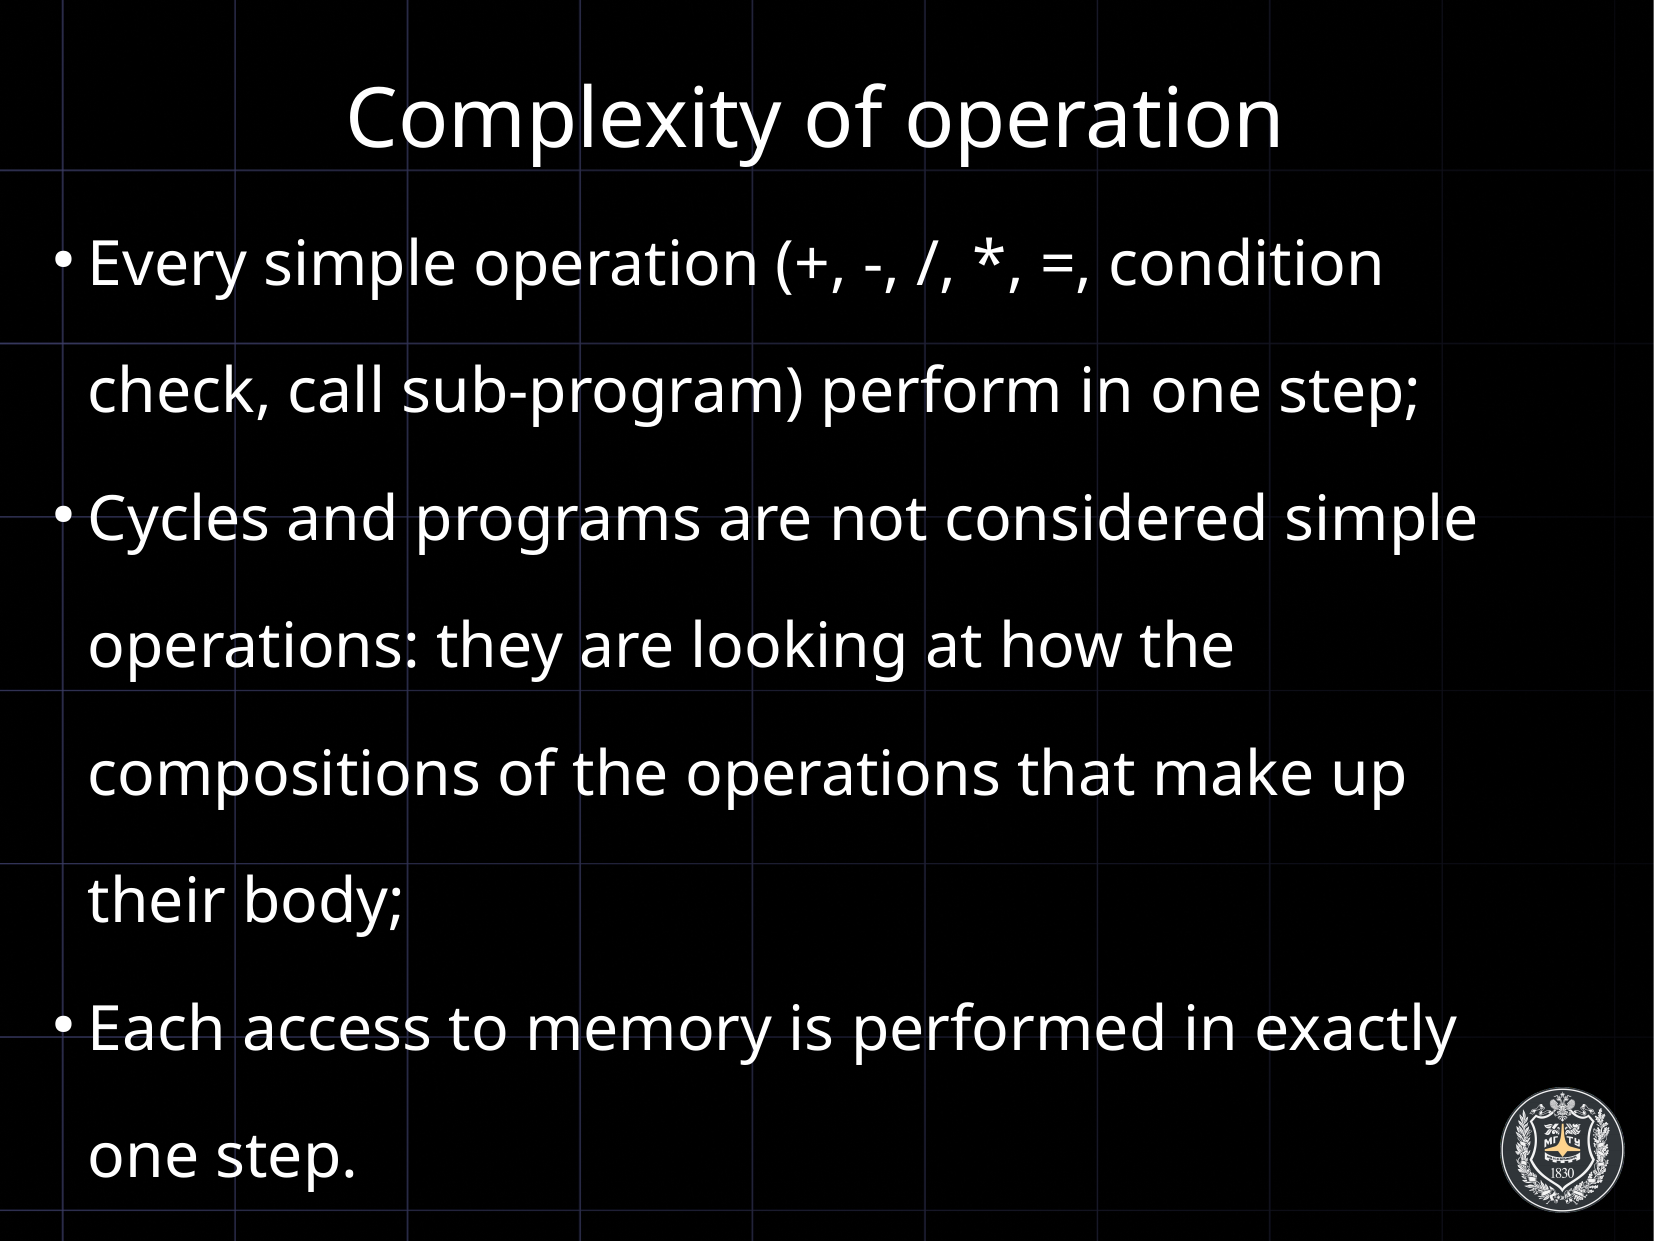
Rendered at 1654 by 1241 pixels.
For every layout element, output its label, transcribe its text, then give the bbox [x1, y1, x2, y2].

picture [0, 0, 1654, 1241]
title Complexity of operation [82, 37, 1571, 168]
text_box Every simple operation (+, -, /, *, =, condition check, call sub-program) perform in one step; Cycles and programs are not considered simple operations: they are looking at how the compositions of the operations that make up their body; Each access to memory is performed in exactly one step. [37, 168, 1576, 1241]
